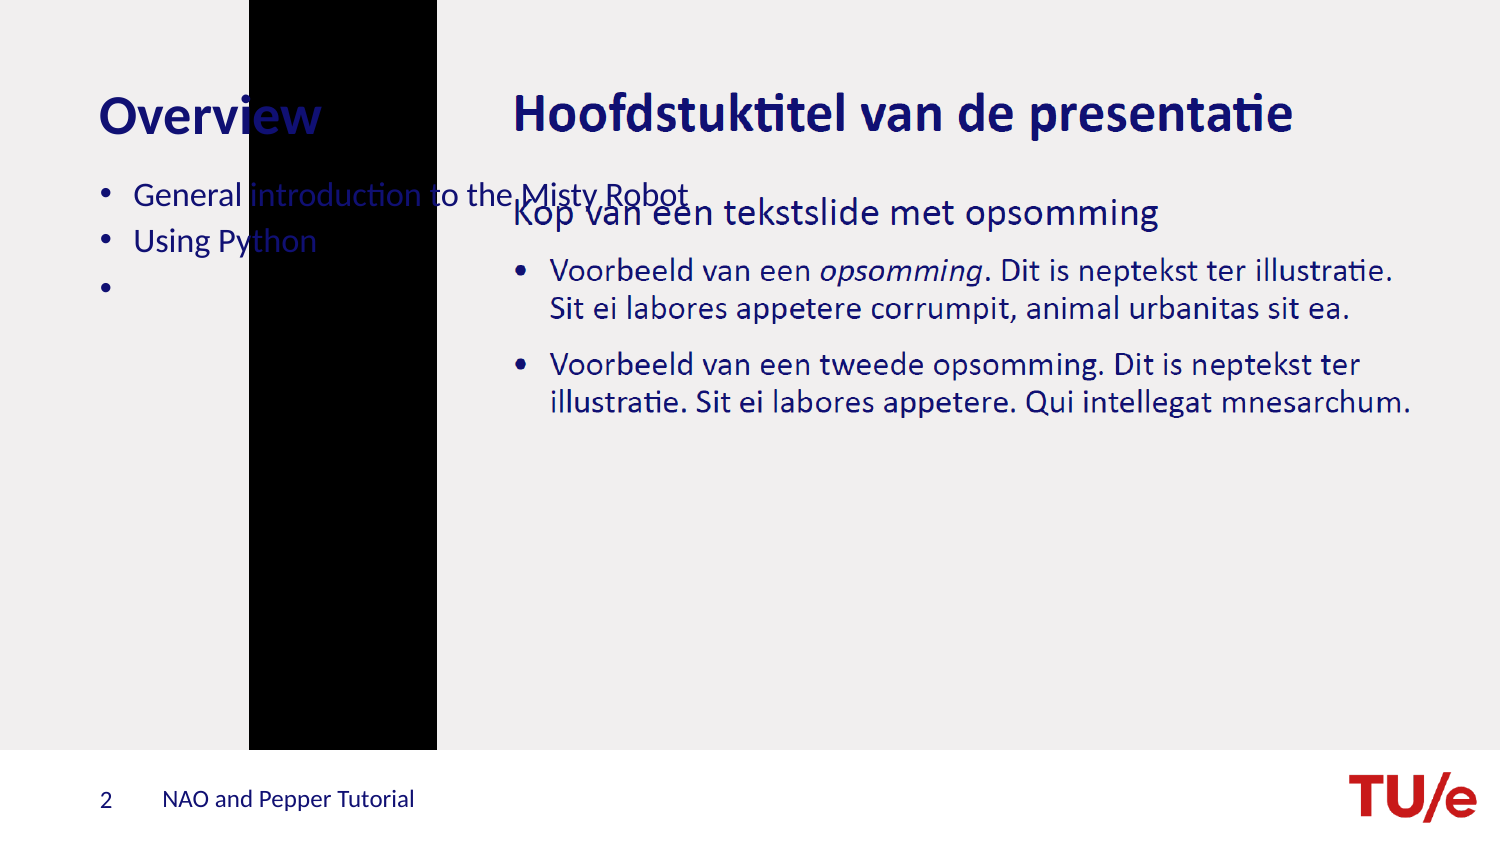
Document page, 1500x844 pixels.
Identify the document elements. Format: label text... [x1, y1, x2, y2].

text_box [100, 783, 199, 841]
list General introduction to the Misty Robot Using Python [100, 176, 1400, 750]
title Overview [99, 89, 1400, 155]
text_box NAO and Pepper Tutorial [162, 782, 1267, 841]
